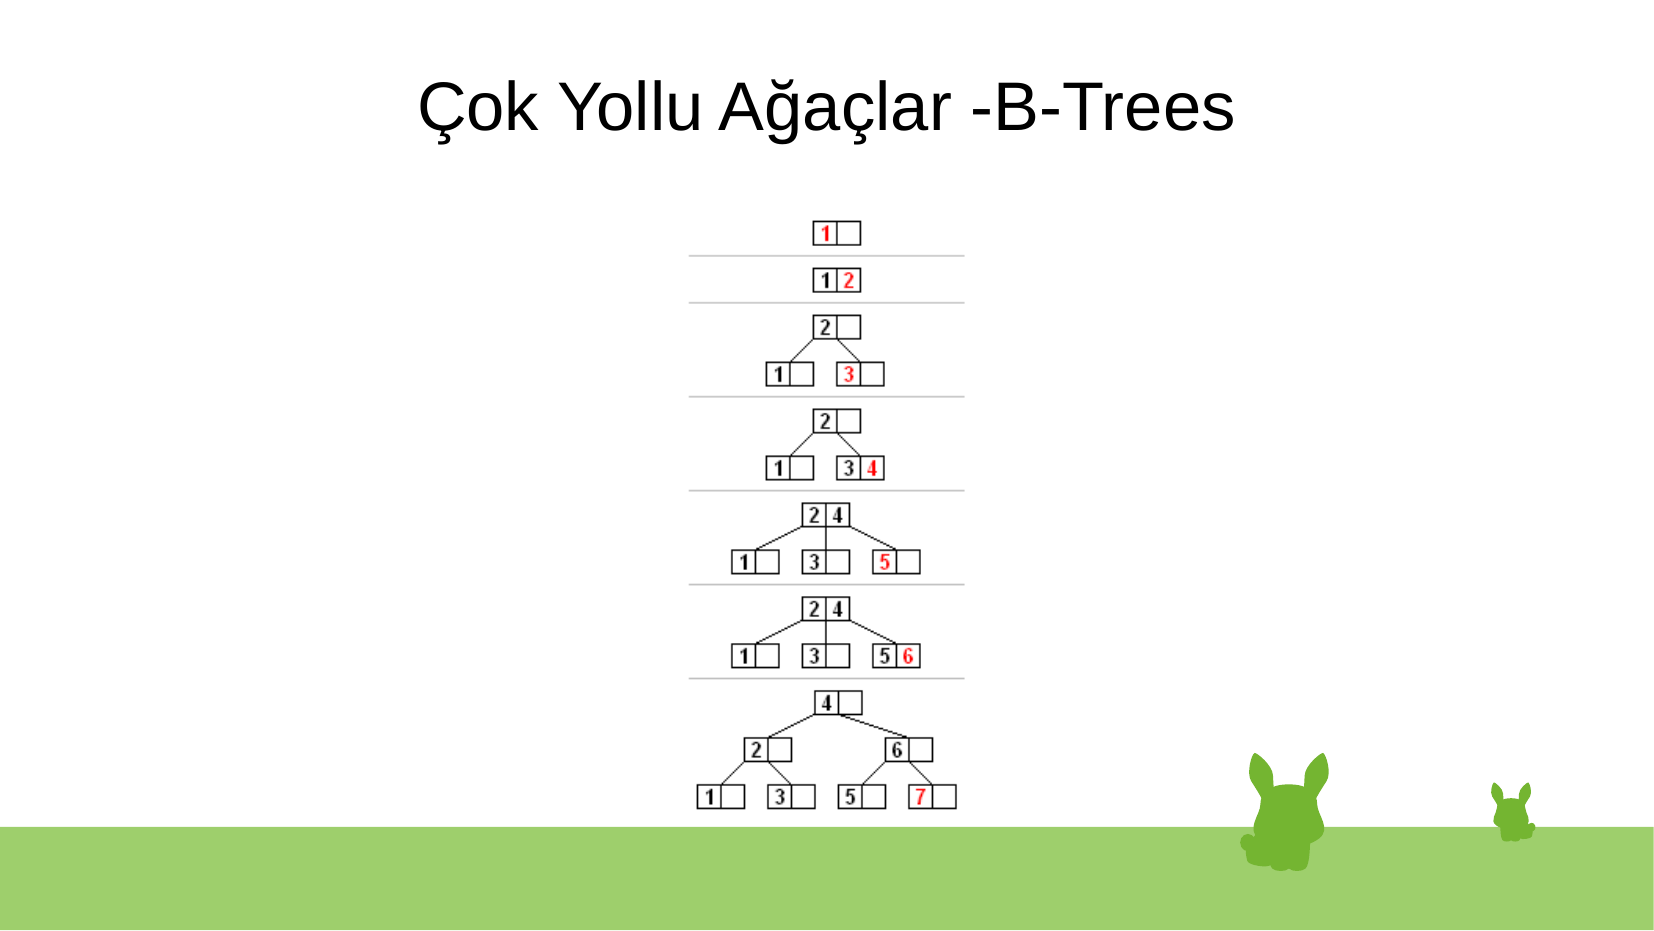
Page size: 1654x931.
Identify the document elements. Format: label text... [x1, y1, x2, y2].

title Çok Yollu Ağaçlar -B-Trees [88, 29, 1565, 178]
picture [686, 210, 968, 822]
